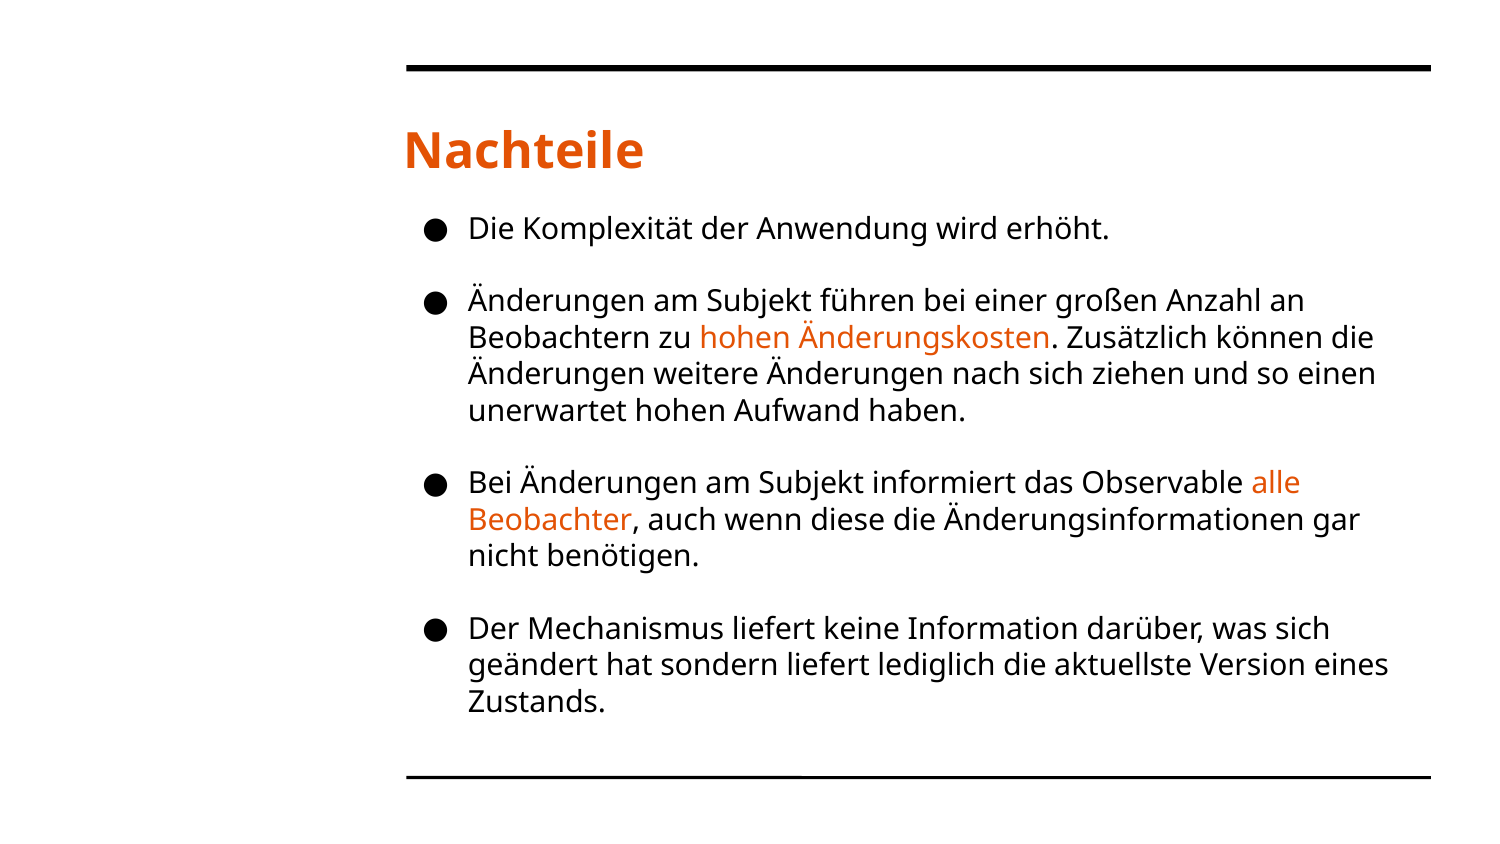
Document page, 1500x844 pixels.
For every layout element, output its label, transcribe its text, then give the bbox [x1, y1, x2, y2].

subtitle Die Komplexität der Anwendung wird erhöht. Änderungen am Subjekt führen bei einer großen Anzahl an Beobachtern zu hohen Änderungskosten. Zusätzlich können die Änderungen weitere Änderungen nach sich ziehen und so einen unerwartet hohen Aufwand haben. Bei Änderungen am Subjekt informiert das Observable alle Beobachter, auch wenn diese die Änderungsinformationen gar nicht benötigen. Der Mechanismus liefert keine Information darüber, was sich geändert hat sondern liefert lediglich die aktuellste Version eines Zustands. [392, 193, 1431, 735]
title Nachteile [389, 103, 1428, 194]
